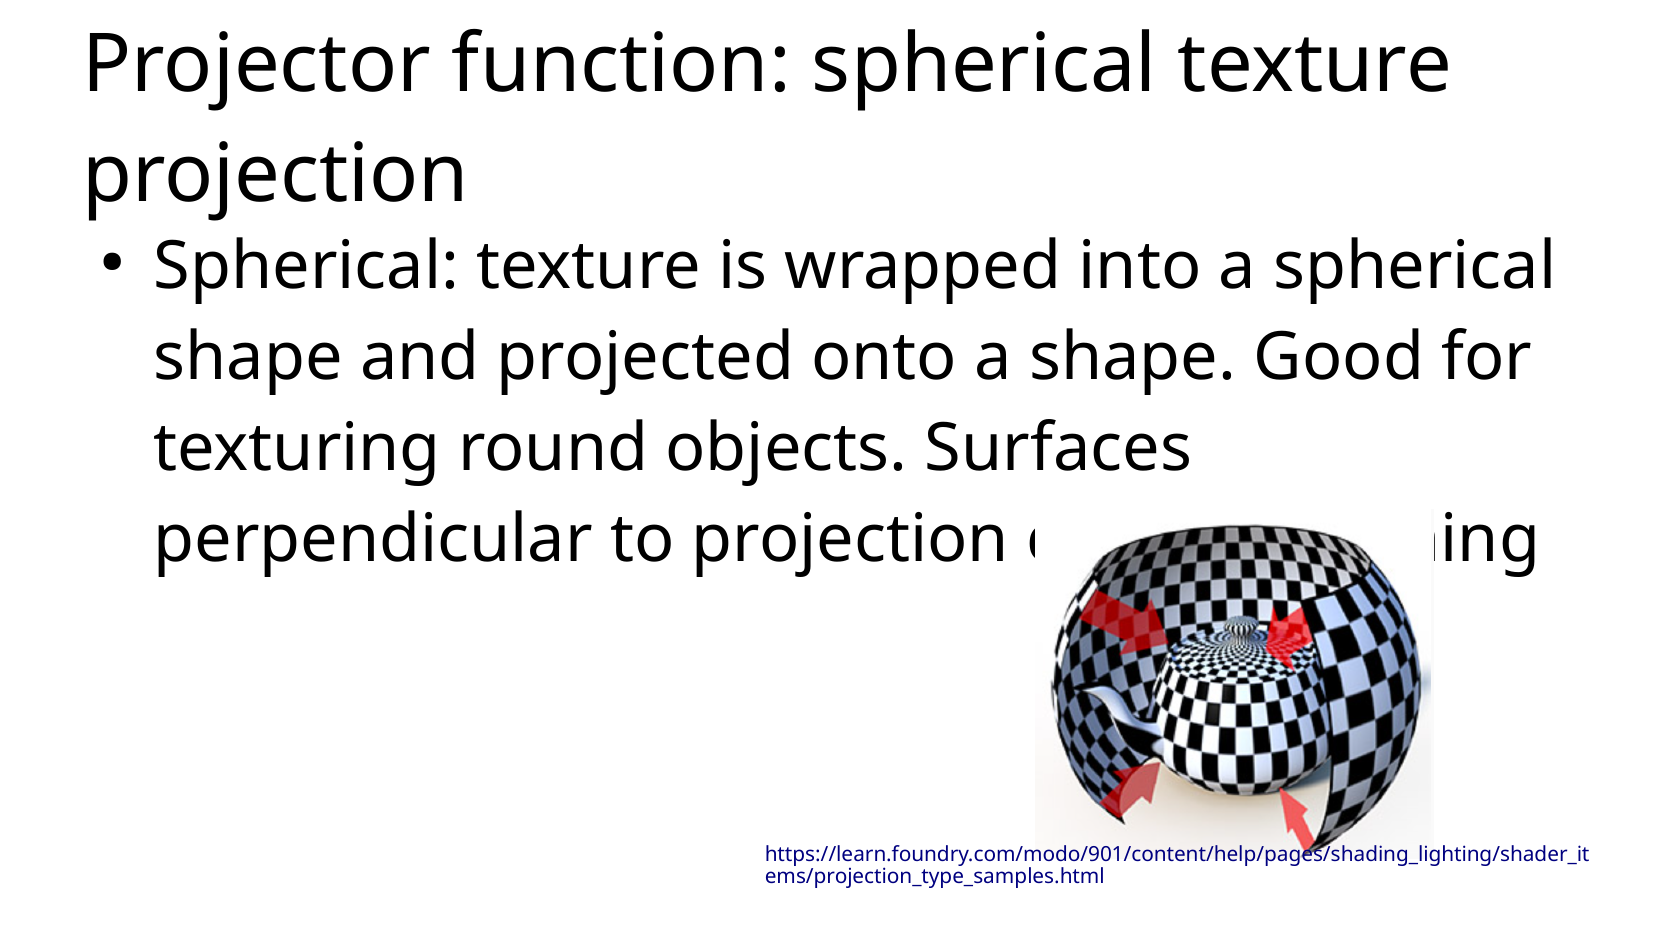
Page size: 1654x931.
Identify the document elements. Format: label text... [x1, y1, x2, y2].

list Spherical: texture is wrapped into a spherical shape and projected onto a shape. Good for texturing round objects. Surfaces perpendicular to projection cause stretching [82, 217, 1571, 758]
picture [1035, 509, 1434, 831]
title Projector function: spherical texture projection [82, 37, 1571, 193]
text_box https://learn.foundry.com/modo/901/content/help/pages/shading_lighting/shader_items/projection_type_samples.html [750, 831, 1606, 873]
